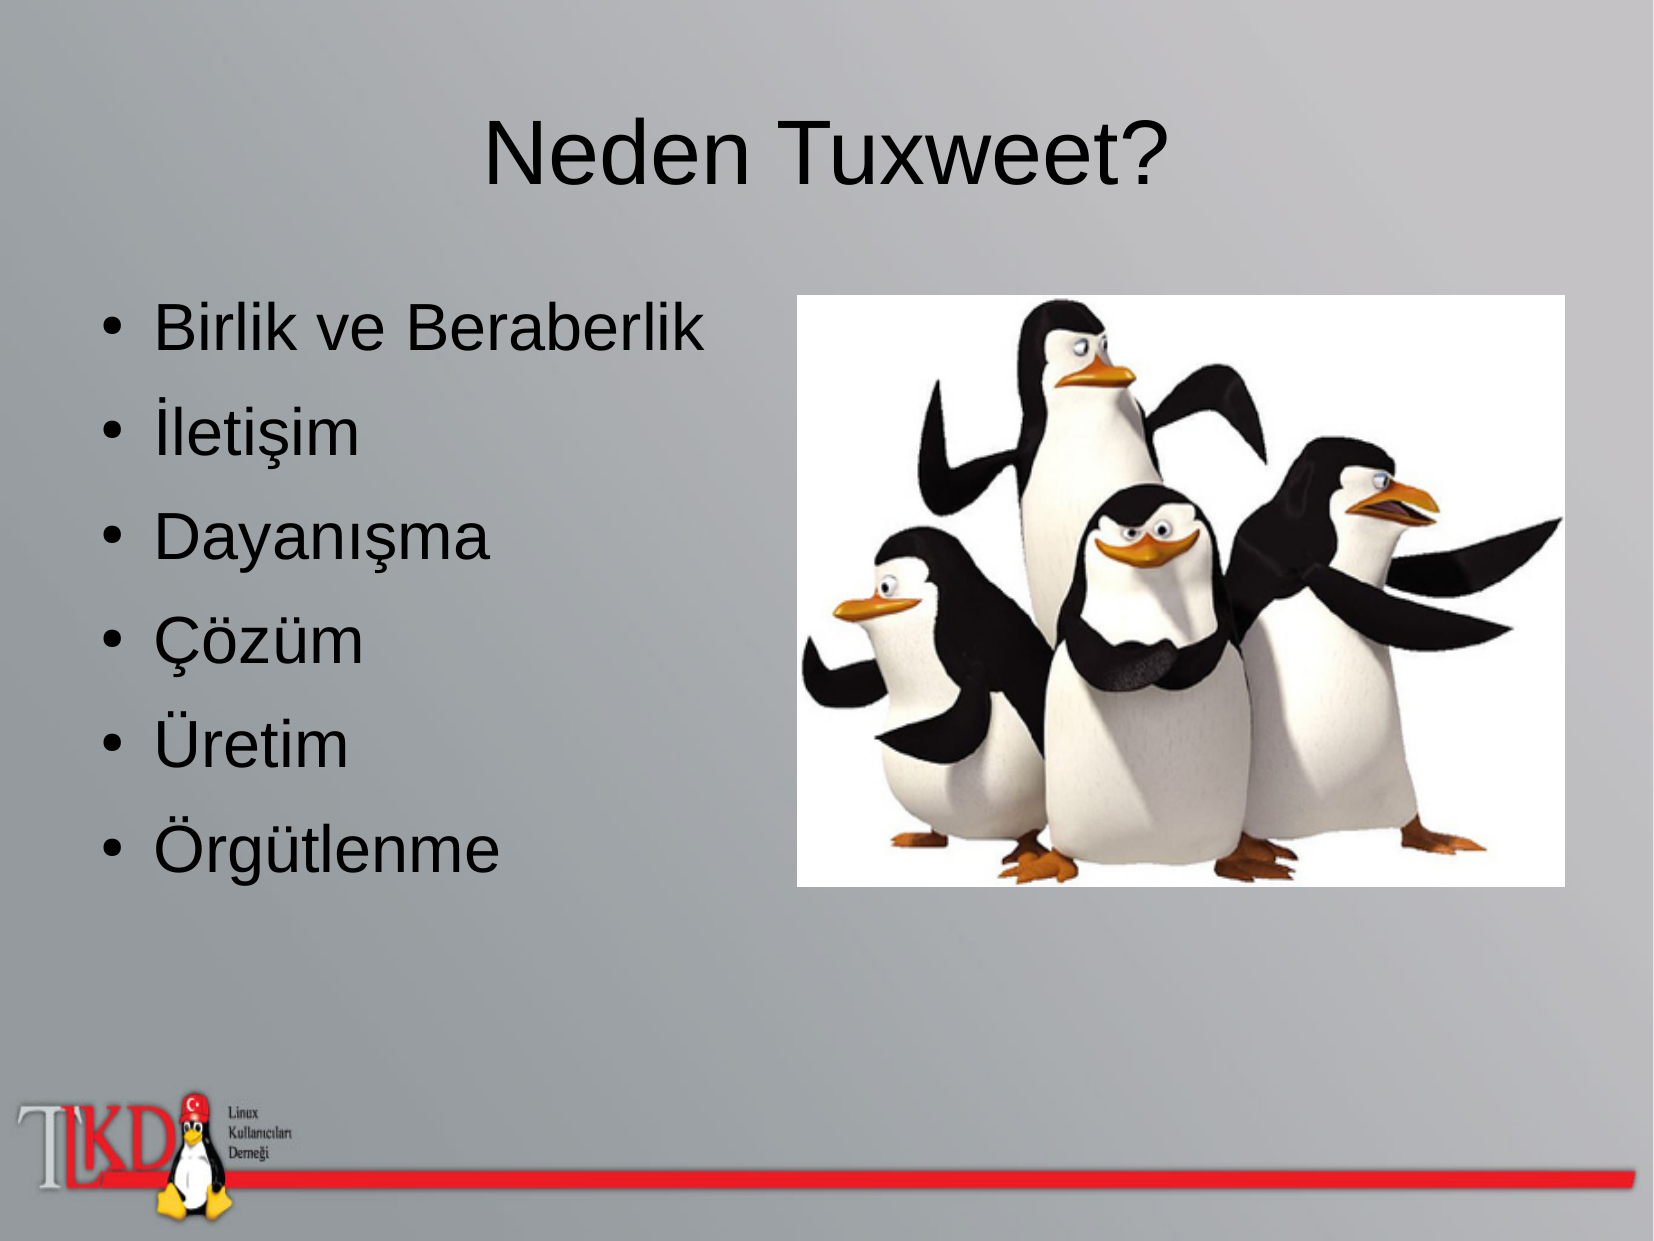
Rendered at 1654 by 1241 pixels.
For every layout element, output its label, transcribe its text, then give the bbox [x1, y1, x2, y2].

picture [0, 0, 1654, 1241]
title Neden Tuxweet? [82, 49, 1571, 257]
list Birlik ve Beraberlik İletişim Dayanışma Çözüm Üretim Örgütlenme [82, 290, 1571, 1109]
